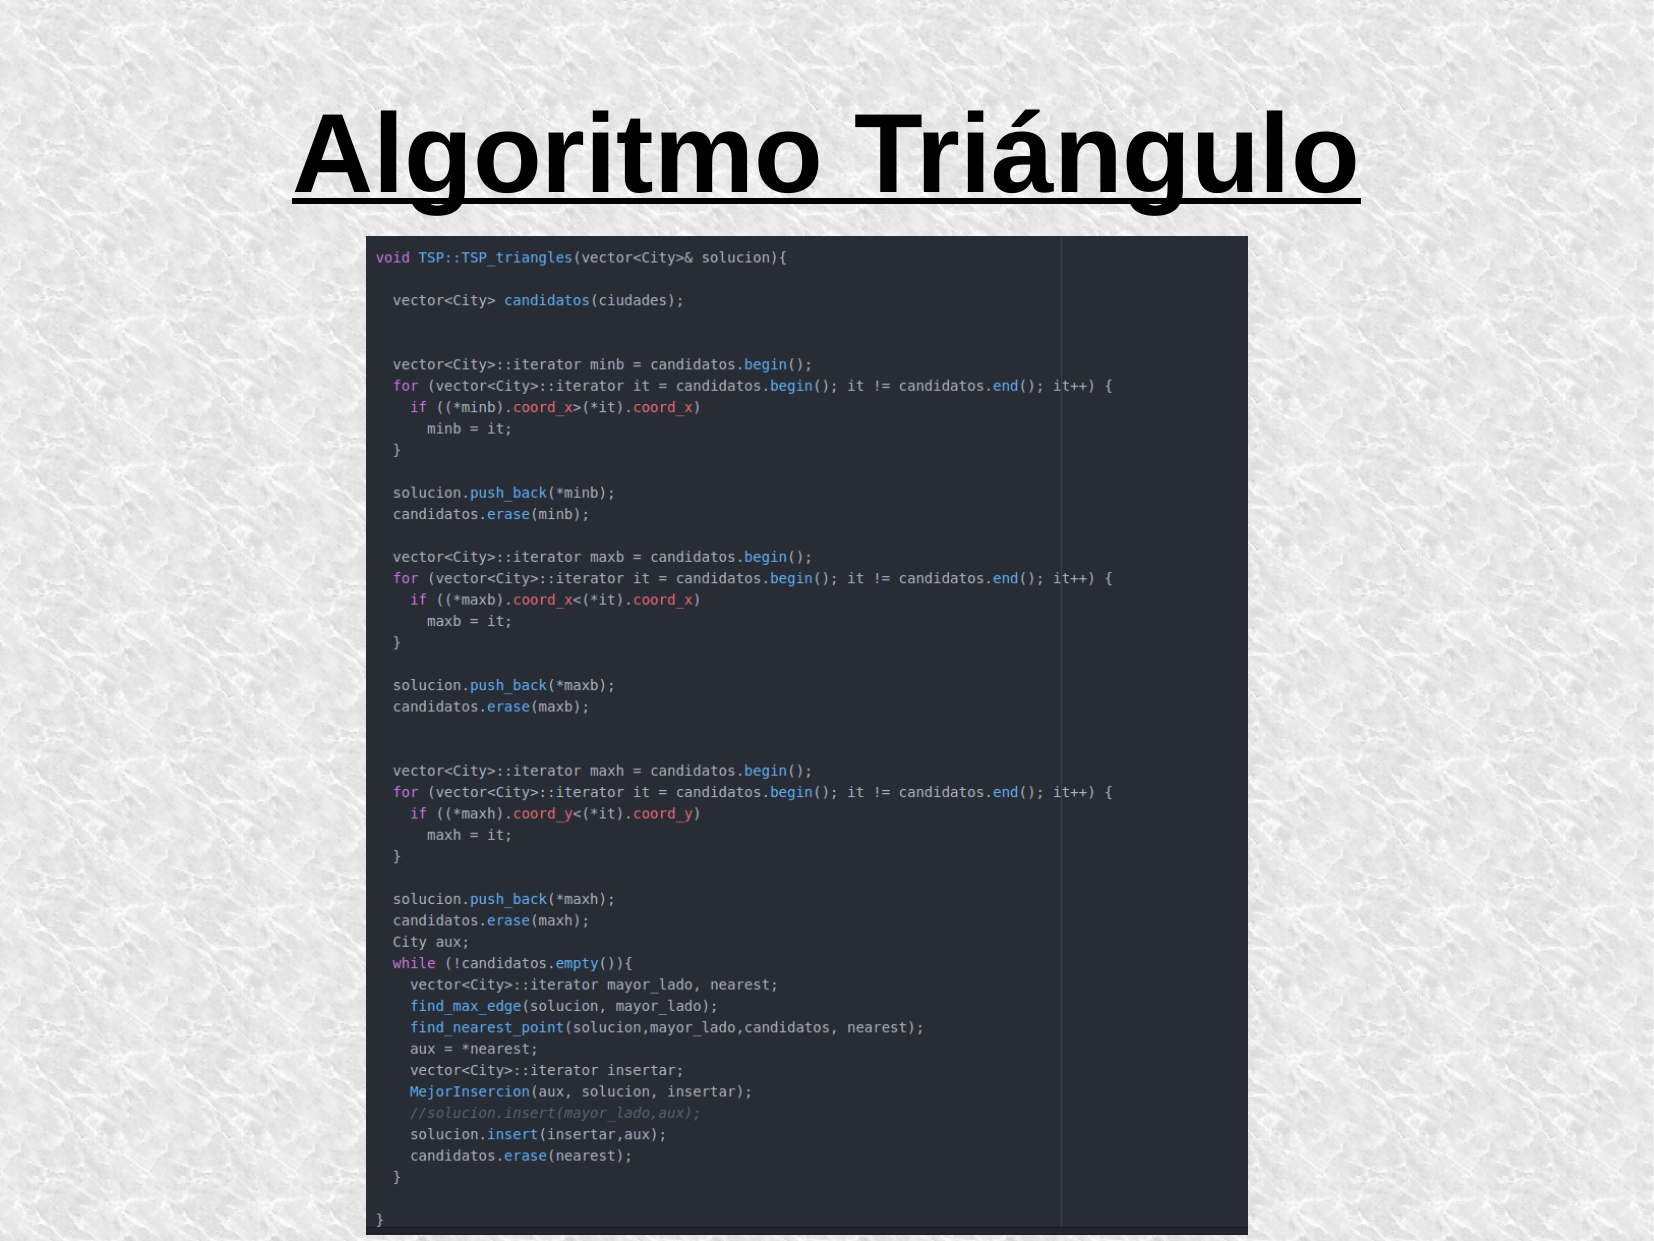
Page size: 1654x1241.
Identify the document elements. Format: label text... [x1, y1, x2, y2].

picture [0, 0, 1654, 1241]
title Algoritmo Triángulo [82, 49, 1571, 257]
